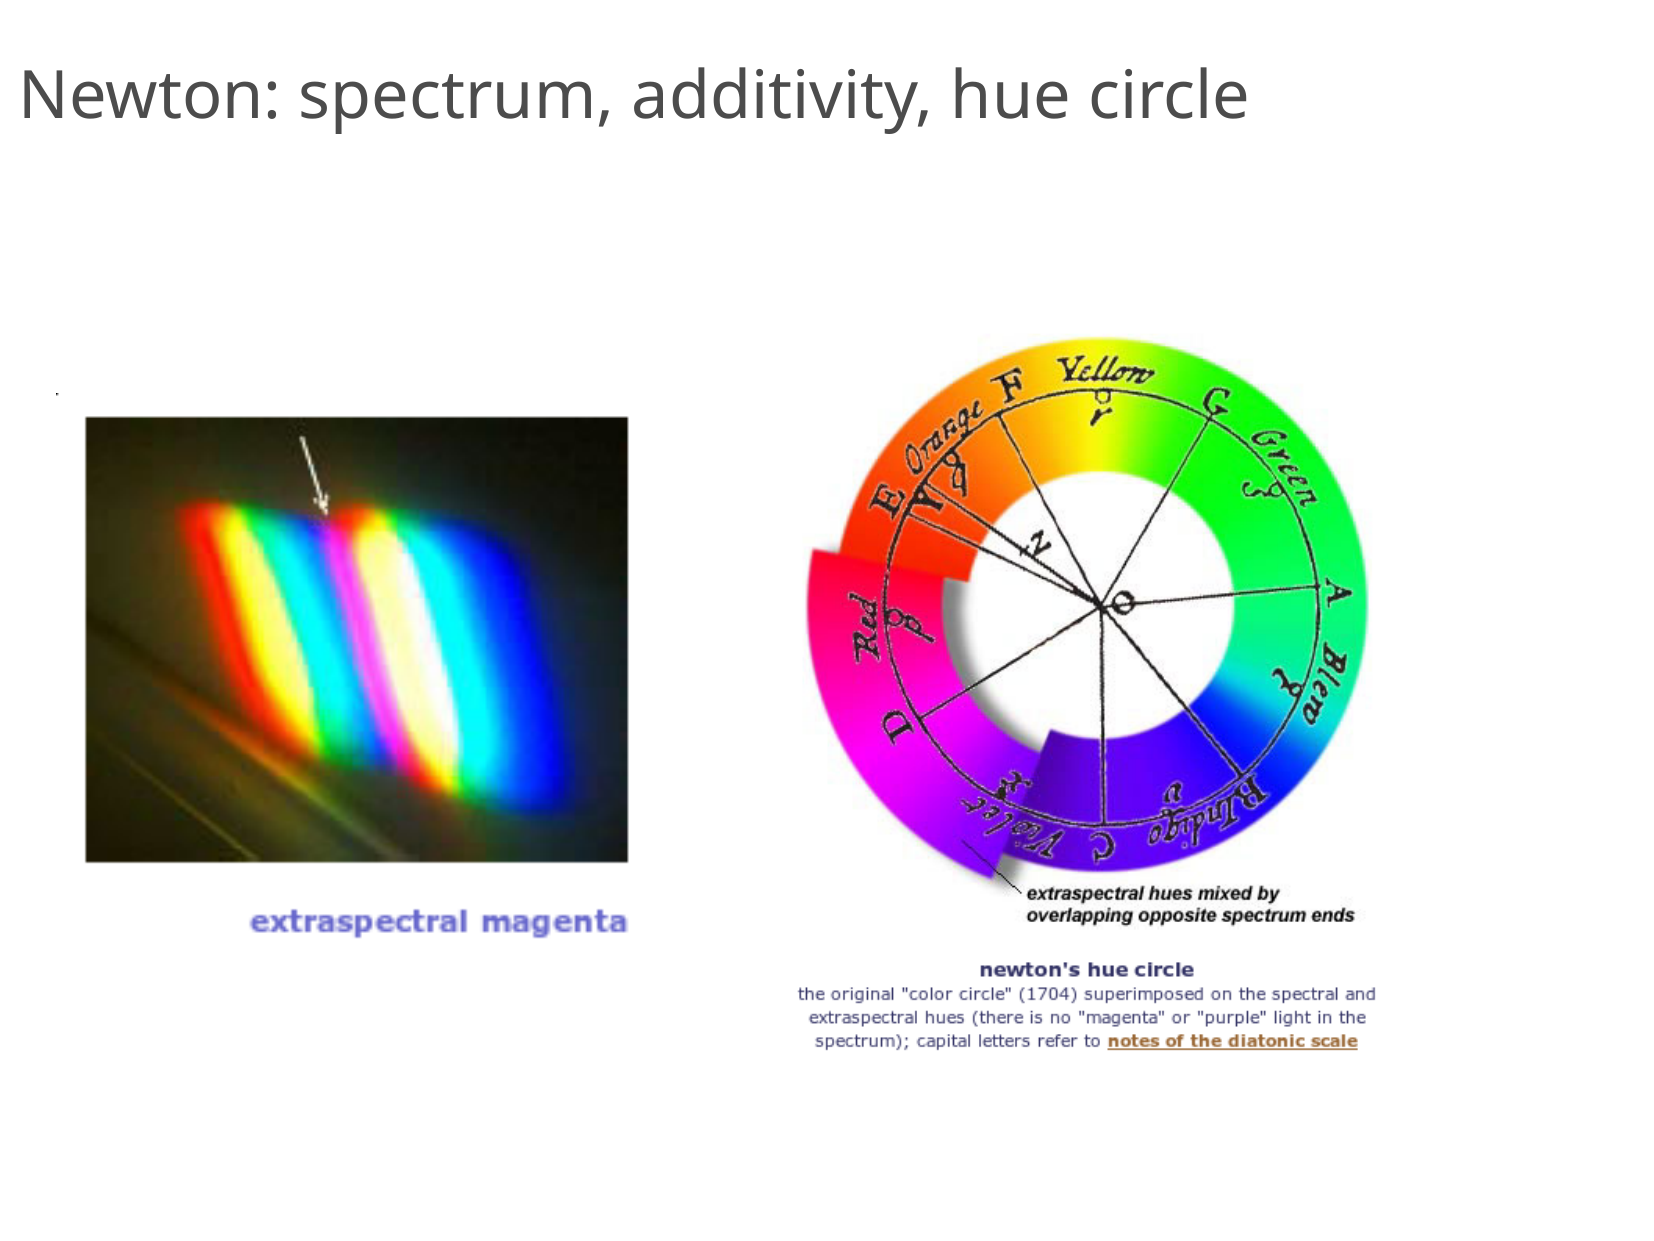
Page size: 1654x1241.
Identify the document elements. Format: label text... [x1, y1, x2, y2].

picture [56, 393, 676, 969]
title Newton: spectrum, additivity, hue circle [18, 47, 1632, 202]
picture [745, 320, 1444, 1069]
